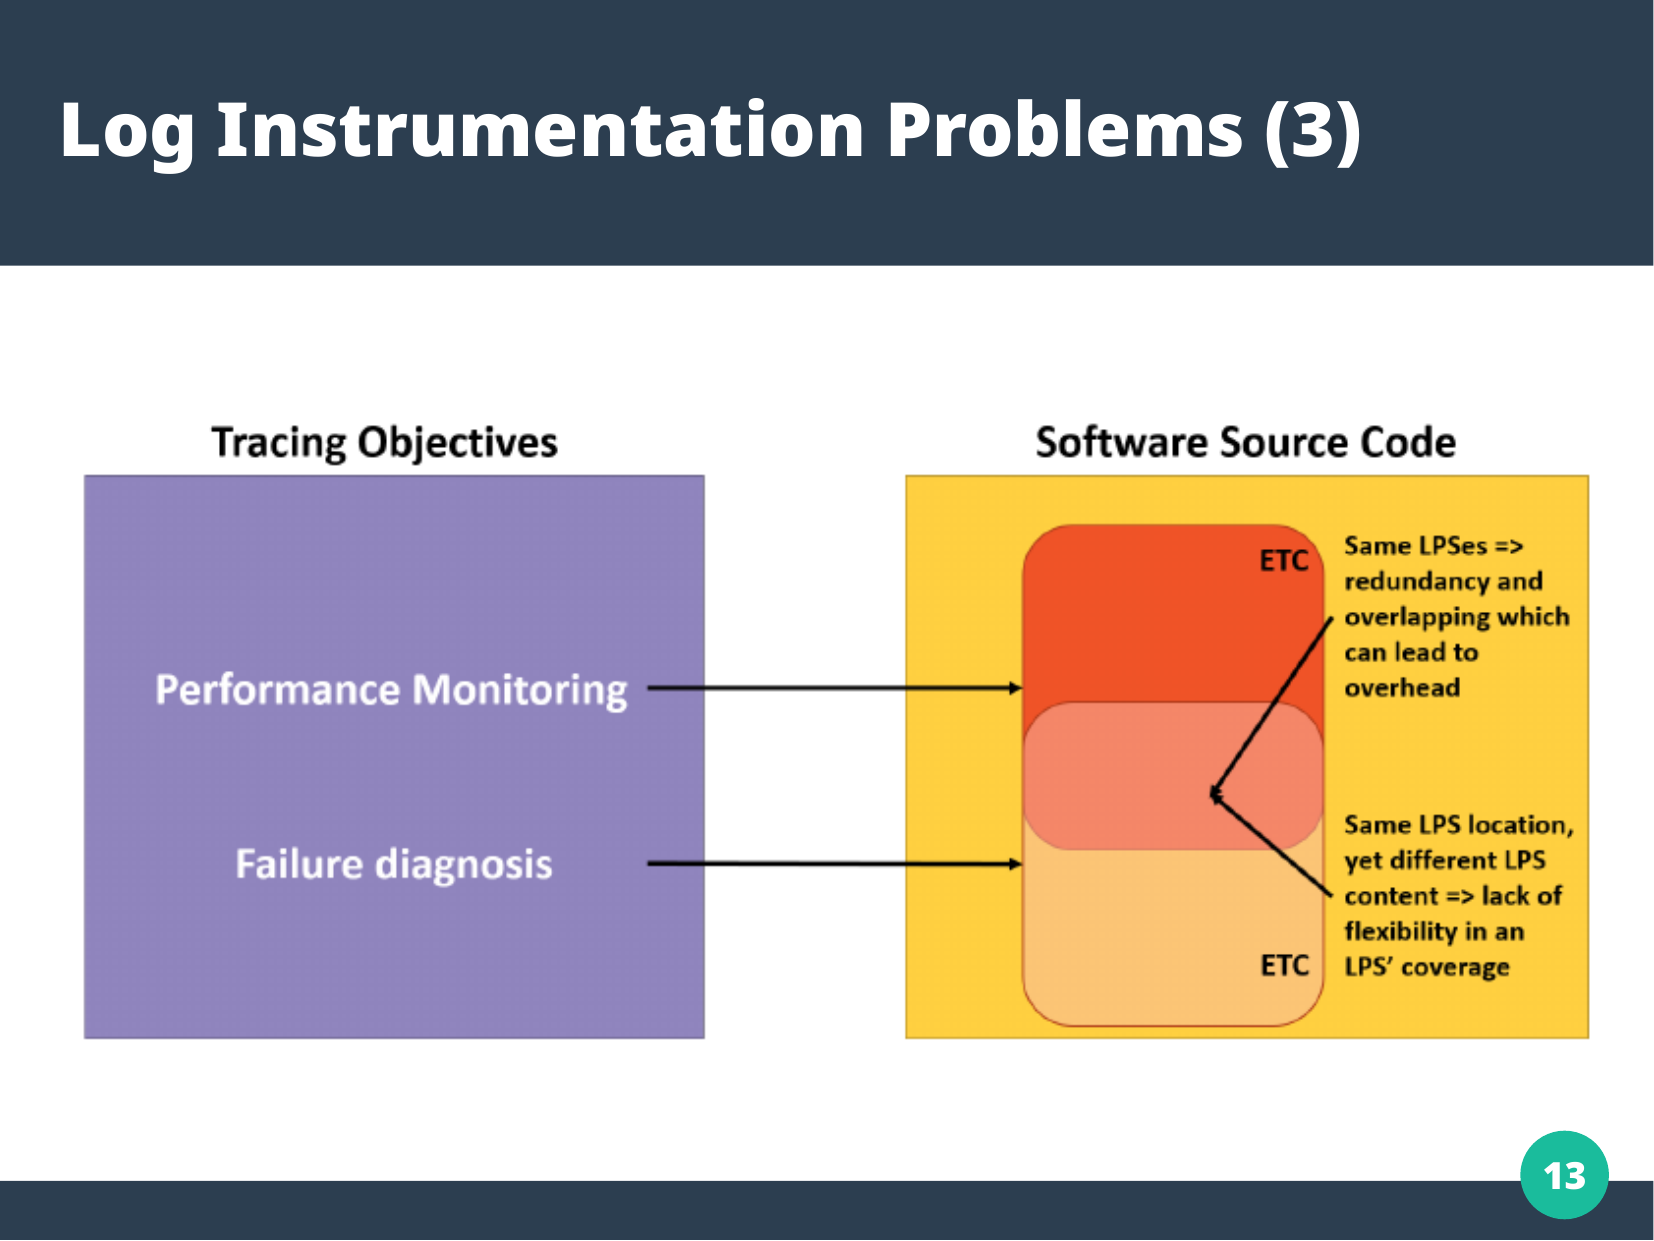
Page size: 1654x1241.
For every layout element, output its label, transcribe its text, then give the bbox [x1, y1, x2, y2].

picture [49, 385, 1629, 1063]
title Log Instrumentation Problems (3) [58, 49, 1595, 207]
